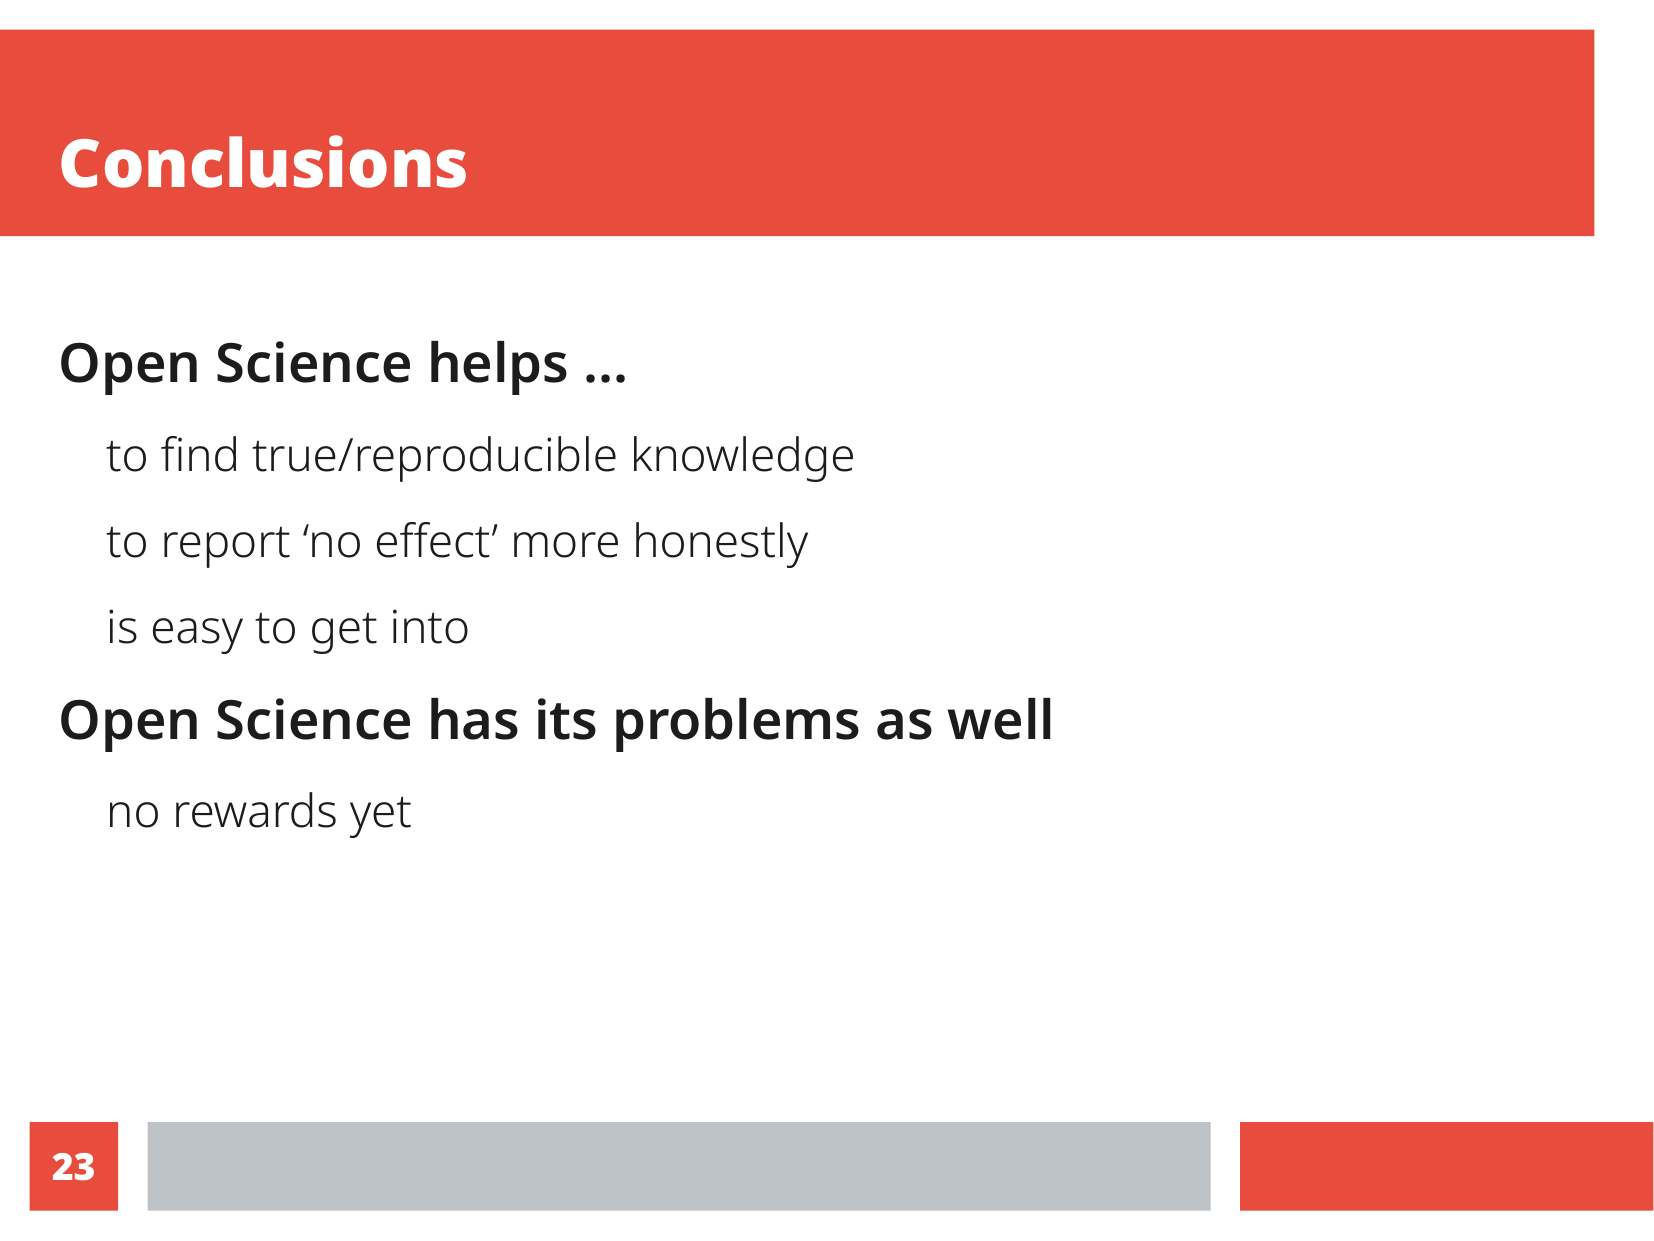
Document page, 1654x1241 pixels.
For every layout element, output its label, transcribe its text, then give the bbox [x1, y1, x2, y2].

list Open Science helps ... to find true/reproducible knowledge to report ‘no effect’ more honestly is easy to get into Open Science has its problems as well no rewards yet [59, 324, 1565, 1093]
title Conclusions [59, 59, 1595, 207]
